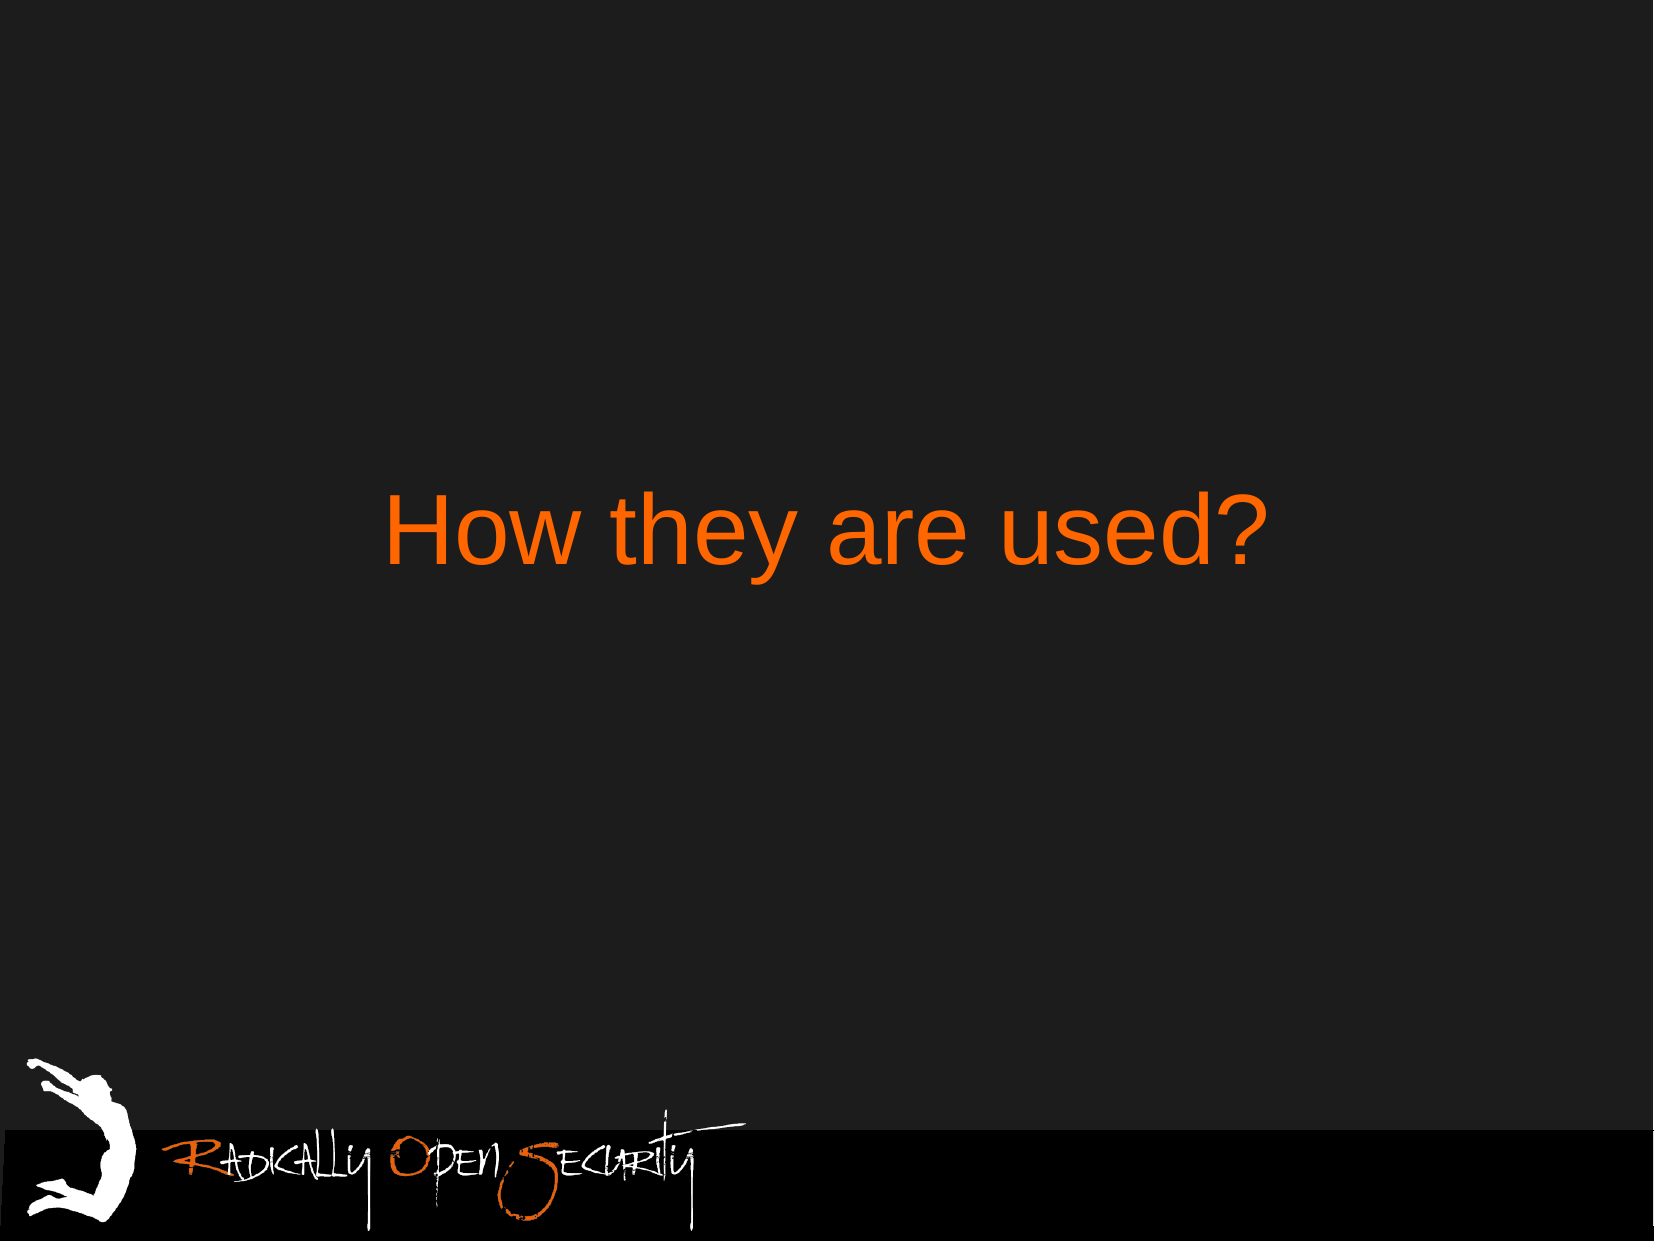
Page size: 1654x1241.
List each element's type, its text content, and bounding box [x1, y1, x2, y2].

subtitle How they are used? [82, 49, 1571, 1010]
picture [0, 1022, 778, 1241]
